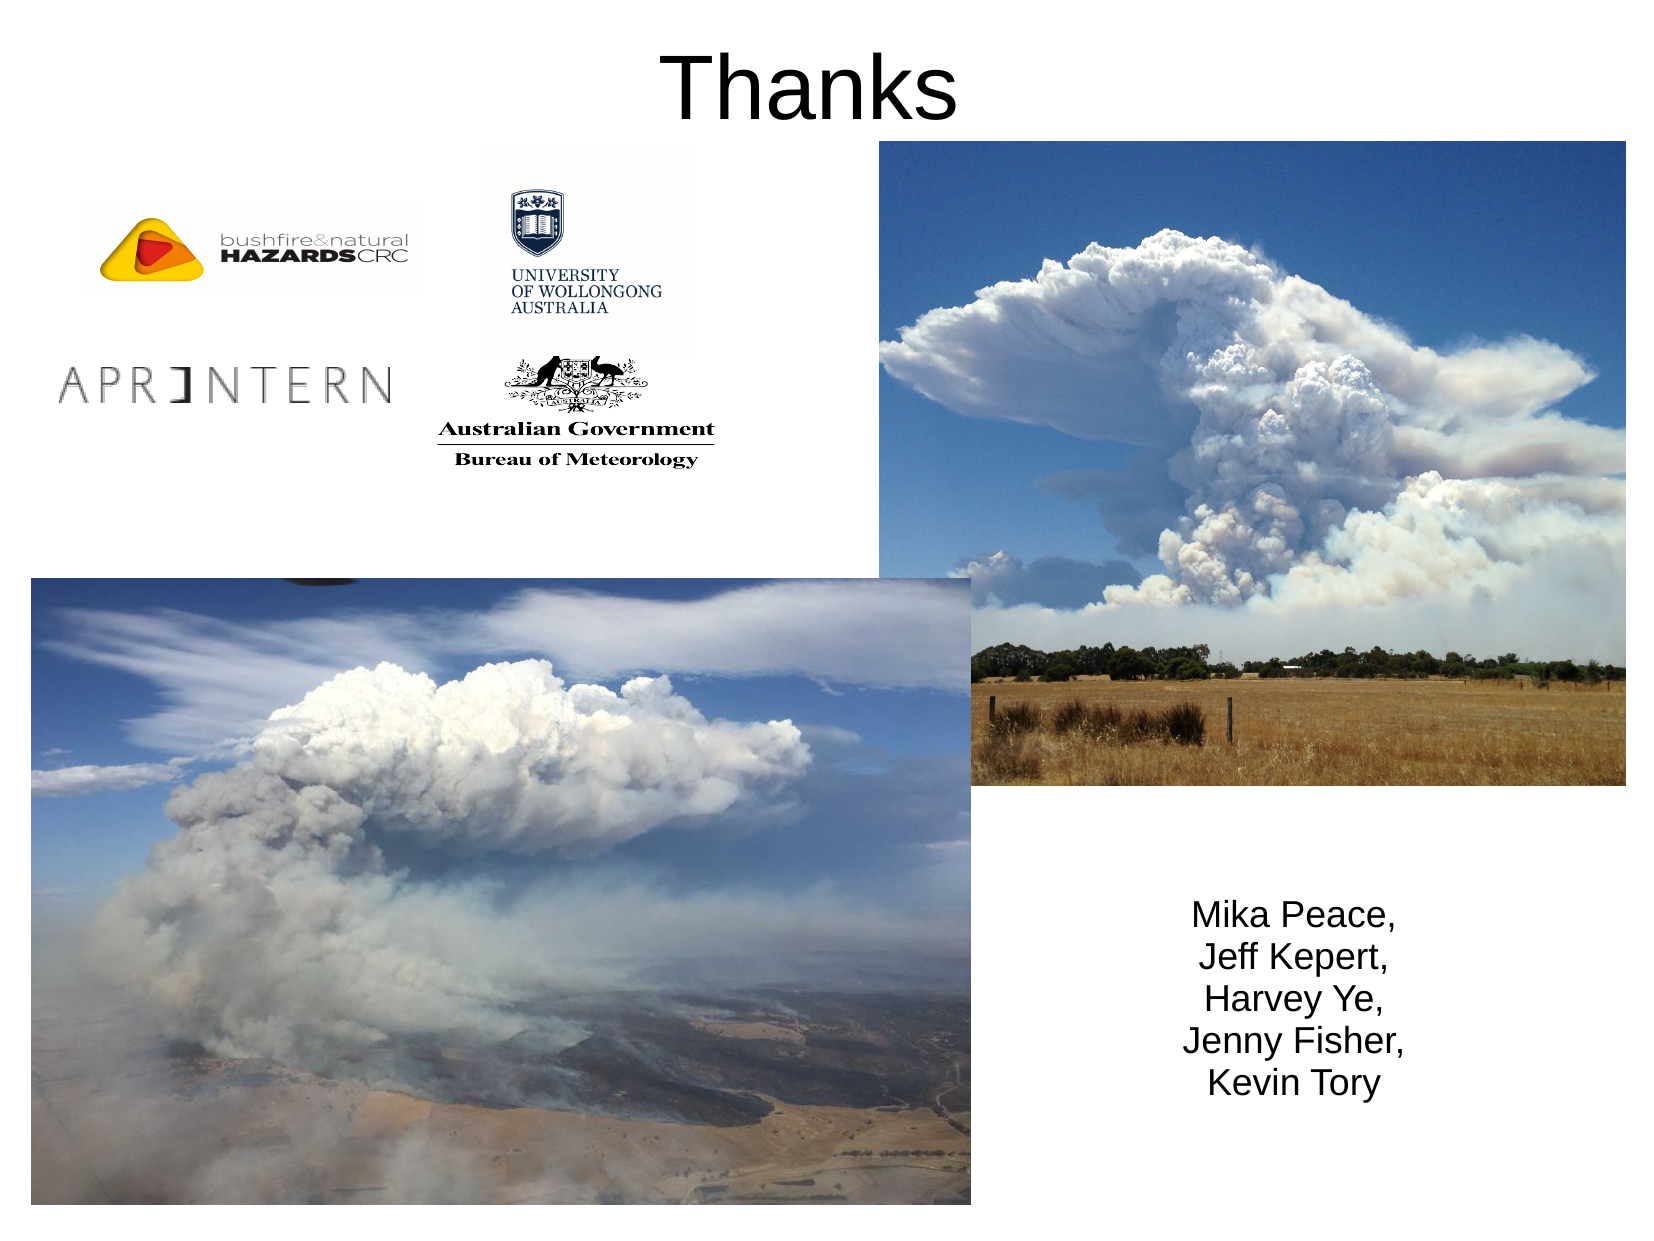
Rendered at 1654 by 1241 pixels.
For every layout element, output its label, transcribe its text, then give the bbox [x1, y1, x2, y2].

picture [59, 367, 390, 403]
text_box Mika Peace, Jeff Kepert, Harvey Ye, Jenny Fisher, Kevin Tory [1157, 885, 1483, 1136]
picture [31, 141, 1626, 1205]
picture [437, 147, 715, 469]
title Thanks [289, 0, 1329, 166]
picture [82, 206, 425, 293]
